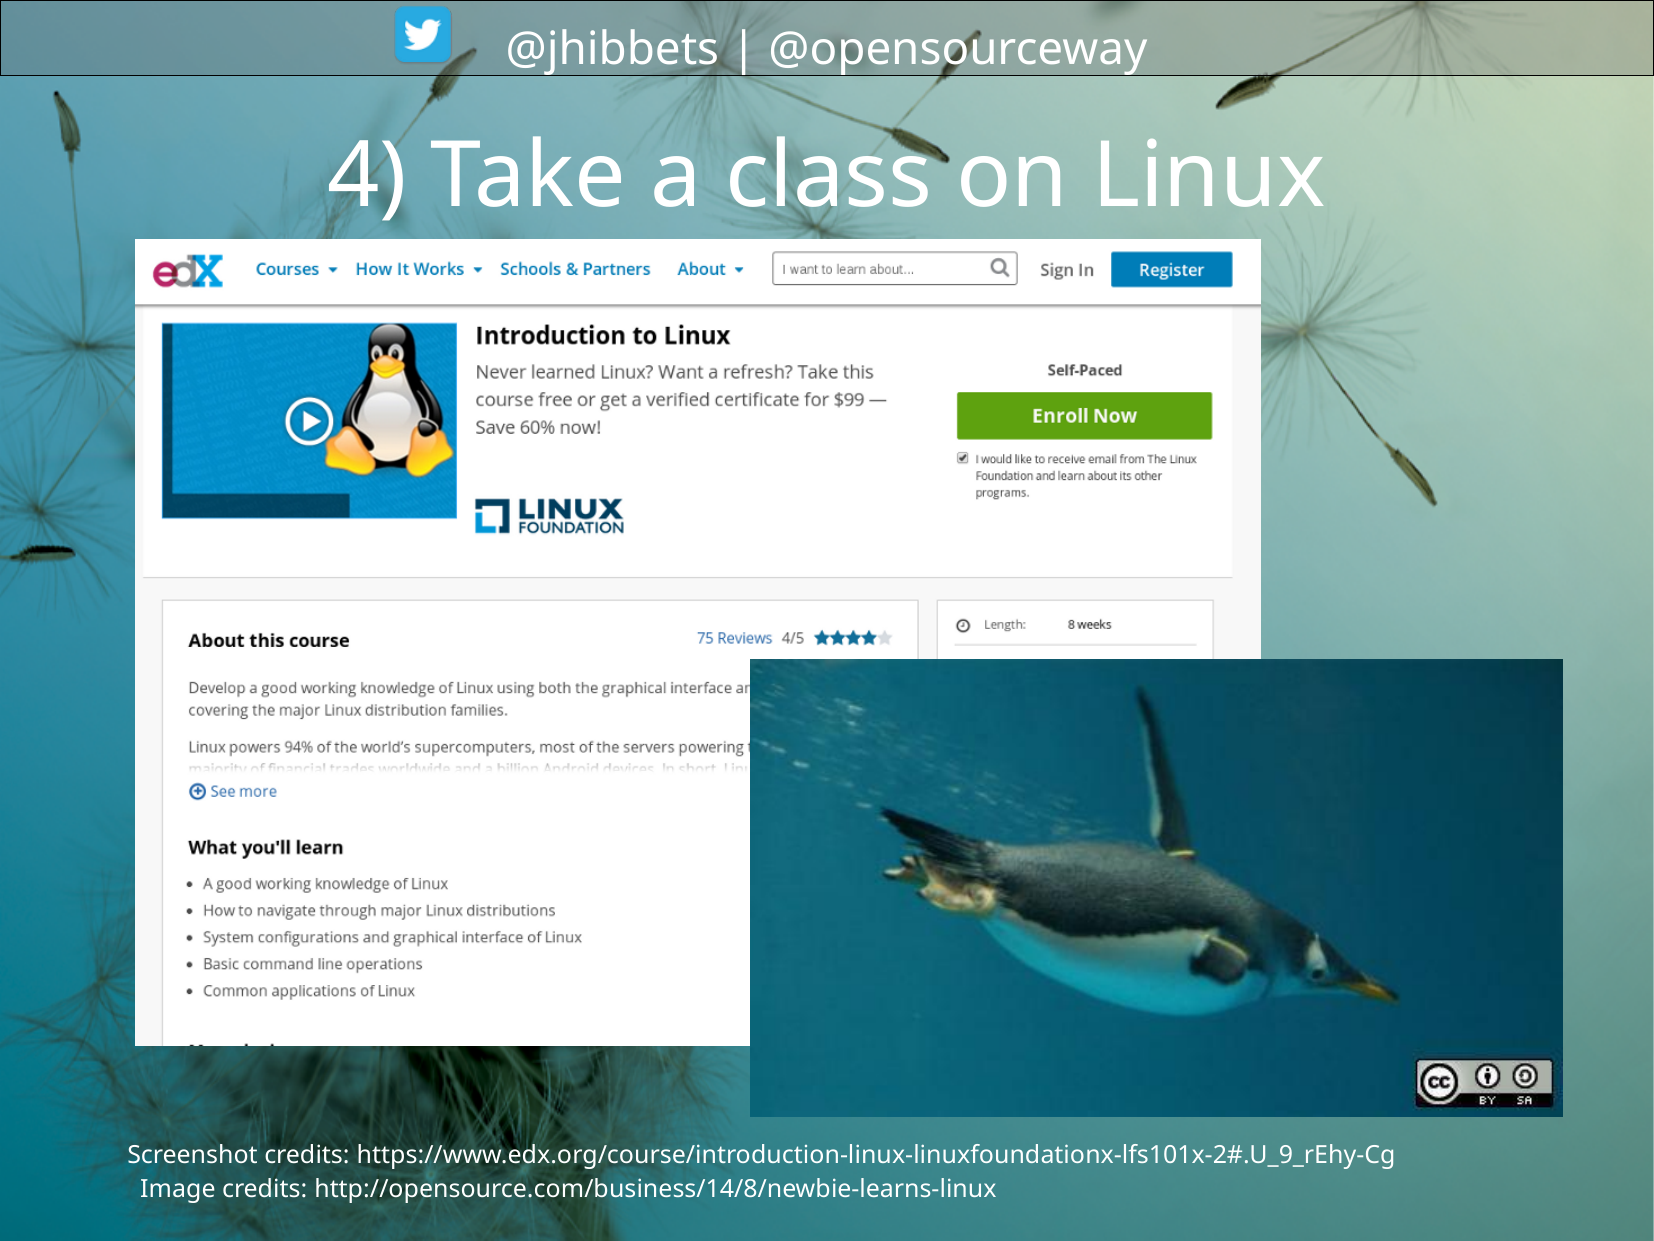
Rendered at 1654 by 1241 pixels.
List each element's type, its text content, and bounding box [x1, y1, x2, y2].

picture [393, 5, 454, 66]
picture [0, 76, 1654, 1241]
text_box Screenshot credits: https://www.edx.org/course/introduction-linux-linuxfoundationx-lfs101x-2#.U_9_rEhy-Cg Image credits: http://opensource.com/business/14/8/newbie-learns-linux [112, 1128, 1443, 1194]
title 4) Take a class on Linux [82, 67, 1571, 275]
